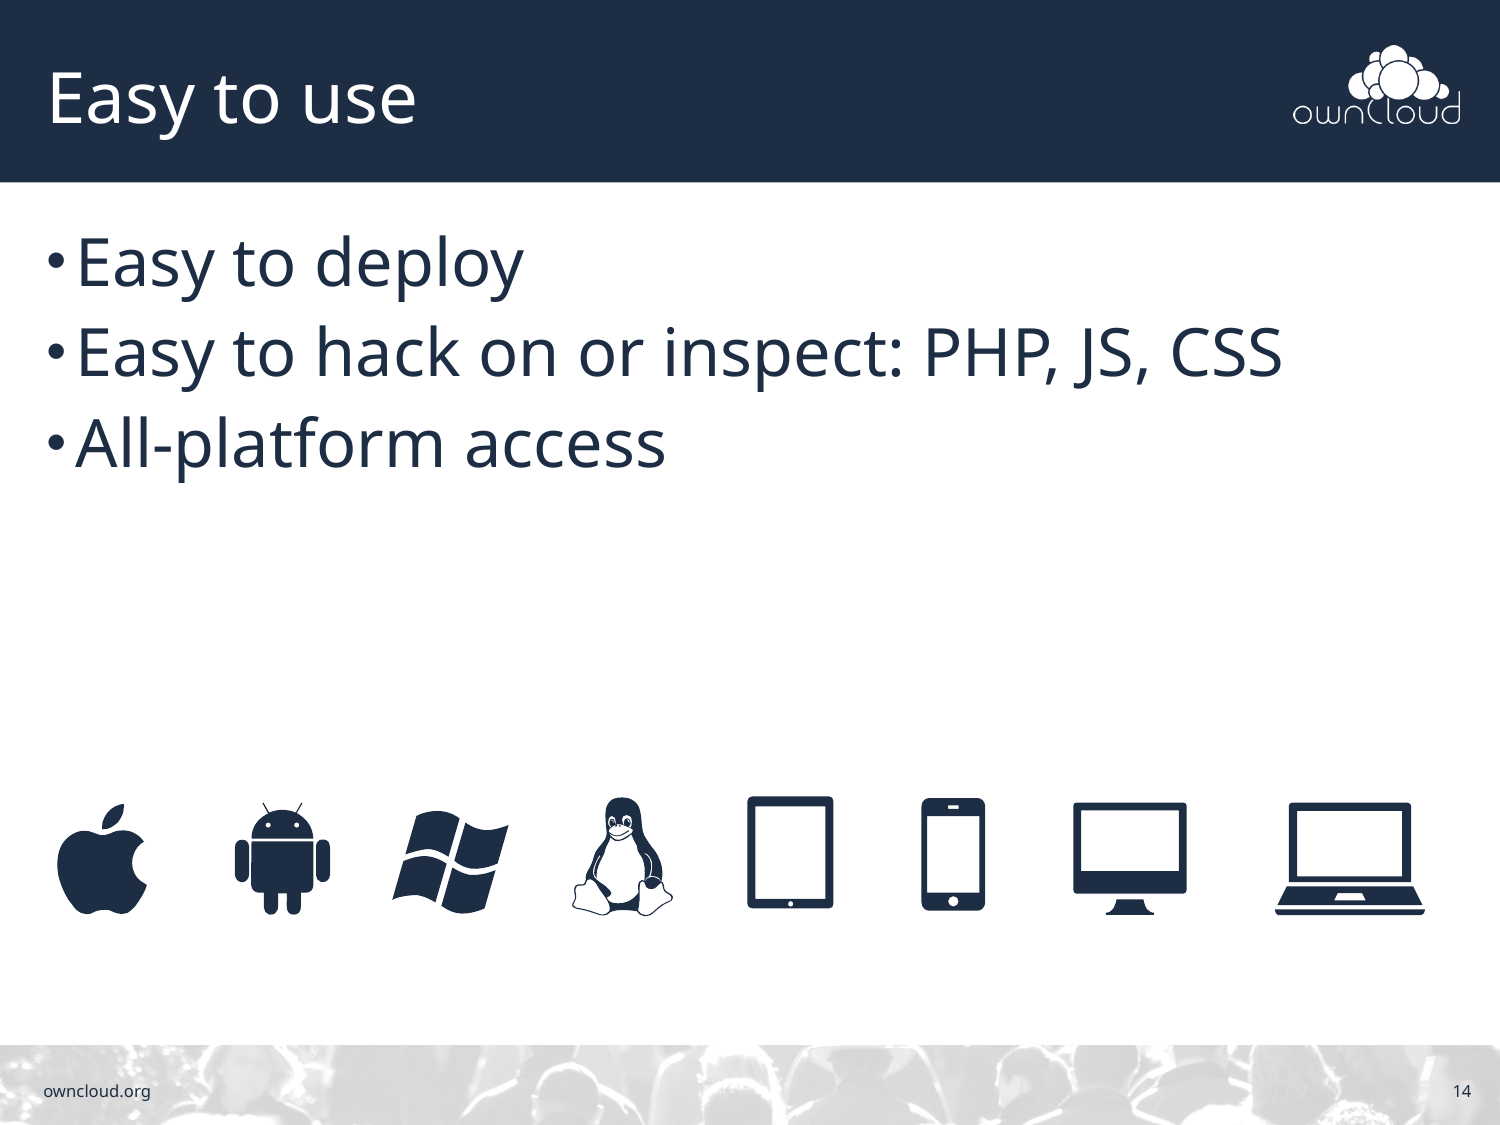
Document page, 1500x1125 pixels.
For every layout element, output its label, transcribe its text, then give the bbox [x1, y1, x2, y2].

text_box [1073, 802, 1187, 894]
text_box [1277, 886, 1423, 906]
text_box [251, 841, 314, 915]
text_box [1288, 802, 1412, 883]
picture [1293, 45, 1460, 124]
text_box [234, 839, 250, 883]
text_box [316, 839, 331, 883]
picture [570, 795, 676, 919]
text_box [1105, 899, 1154, 915]
text_box [251, 802, 314, 839]
text_box [747, 796, 834, 909]
text_box [57, 830, 147, 915]
title Easy to use [46, 5, 1258, 187]
picture [390, 810, 511, 916]
list Easy to deploy Easy to hack on or inspect: PHP, JS, CSS All-platform access [46, 214, 1465, 1026]
text_box [102, 803, 124, 830]
picture [0, 1045, 1500, 1125]
text_box [1274, 909, 1426, 916]
text_box [921, 798, 986, 911]
